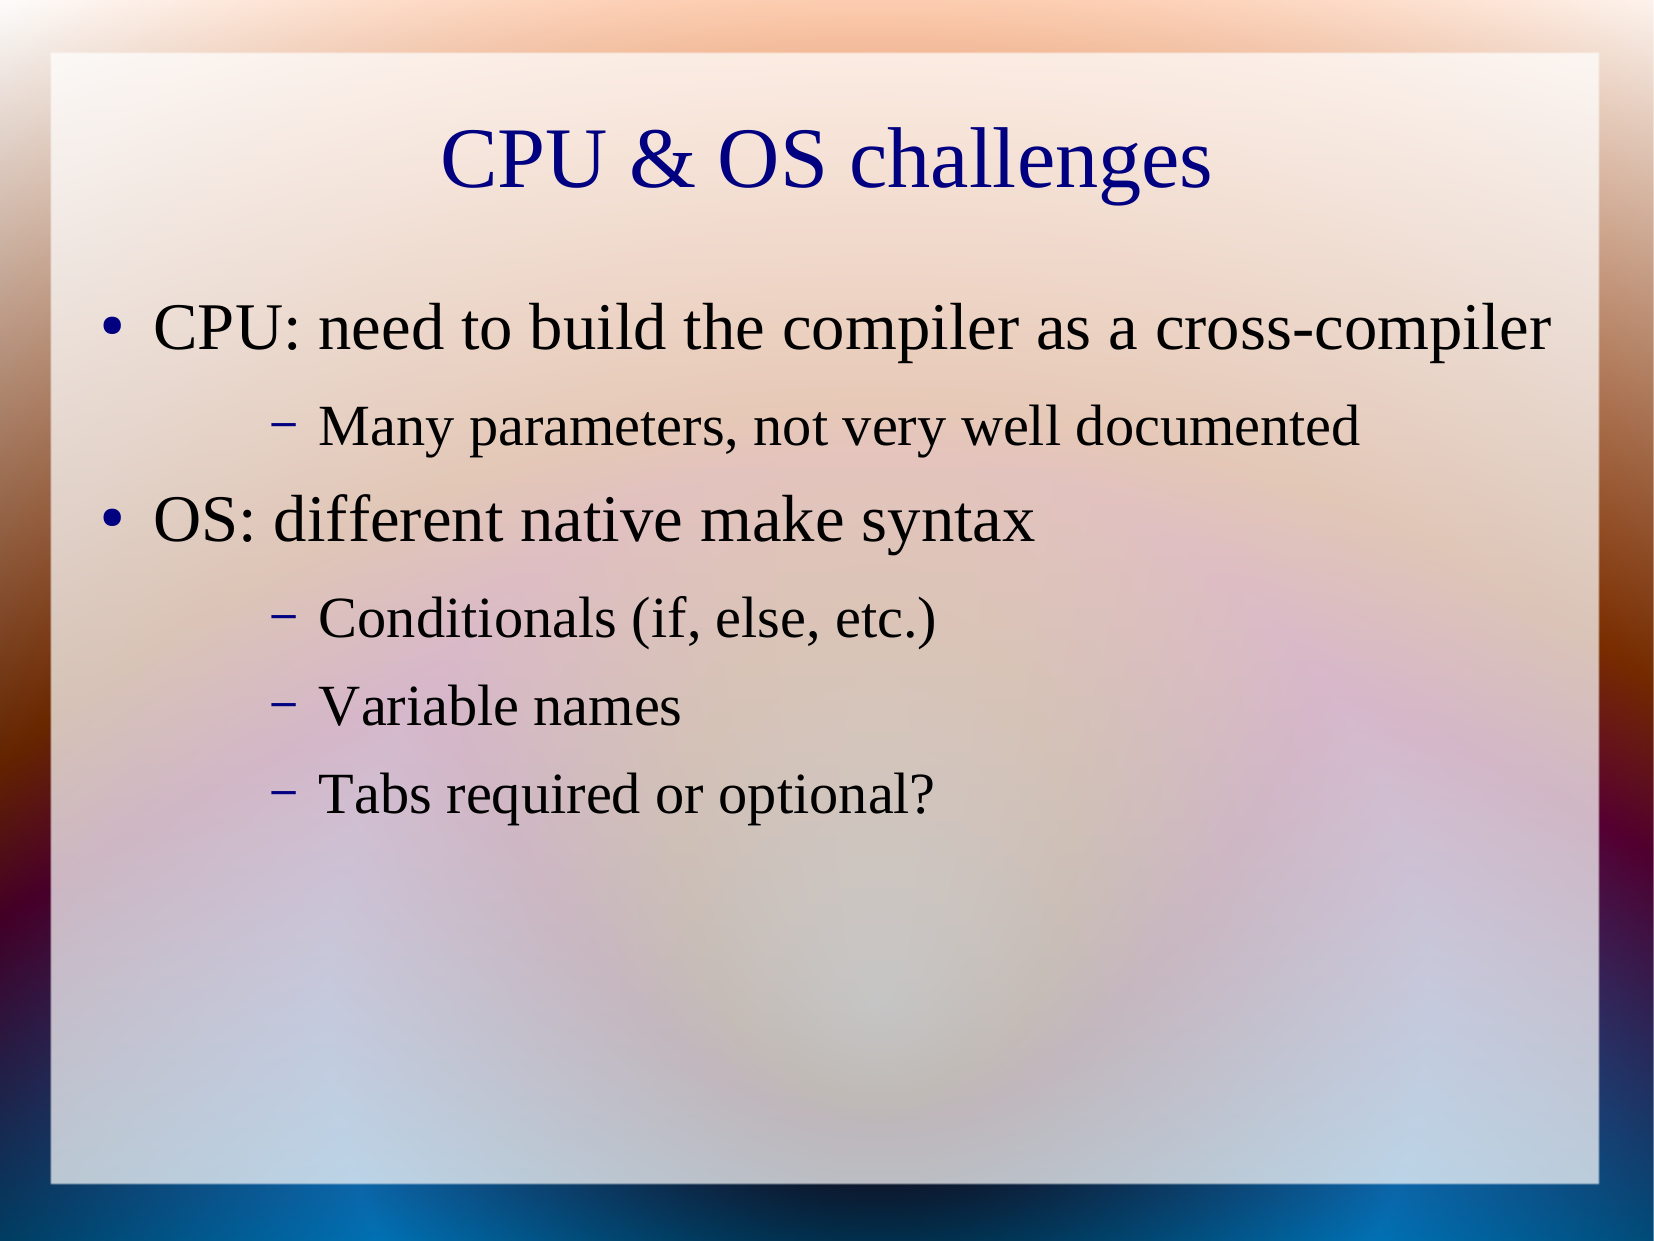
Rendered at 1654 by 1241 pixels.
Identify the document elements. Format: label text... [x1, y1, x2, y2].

list CPU: need to build the compiler as a cross-compiler Many parameters, not very well documented OS: different native make syntax Conditionals (if, else, etc.) Variable names Tabs required or optional? [82, 290, 1571, 1109]
title CPU & OS challenges [82, 55, 1571, 263]
picture [0, 0, 1654, 1241]
